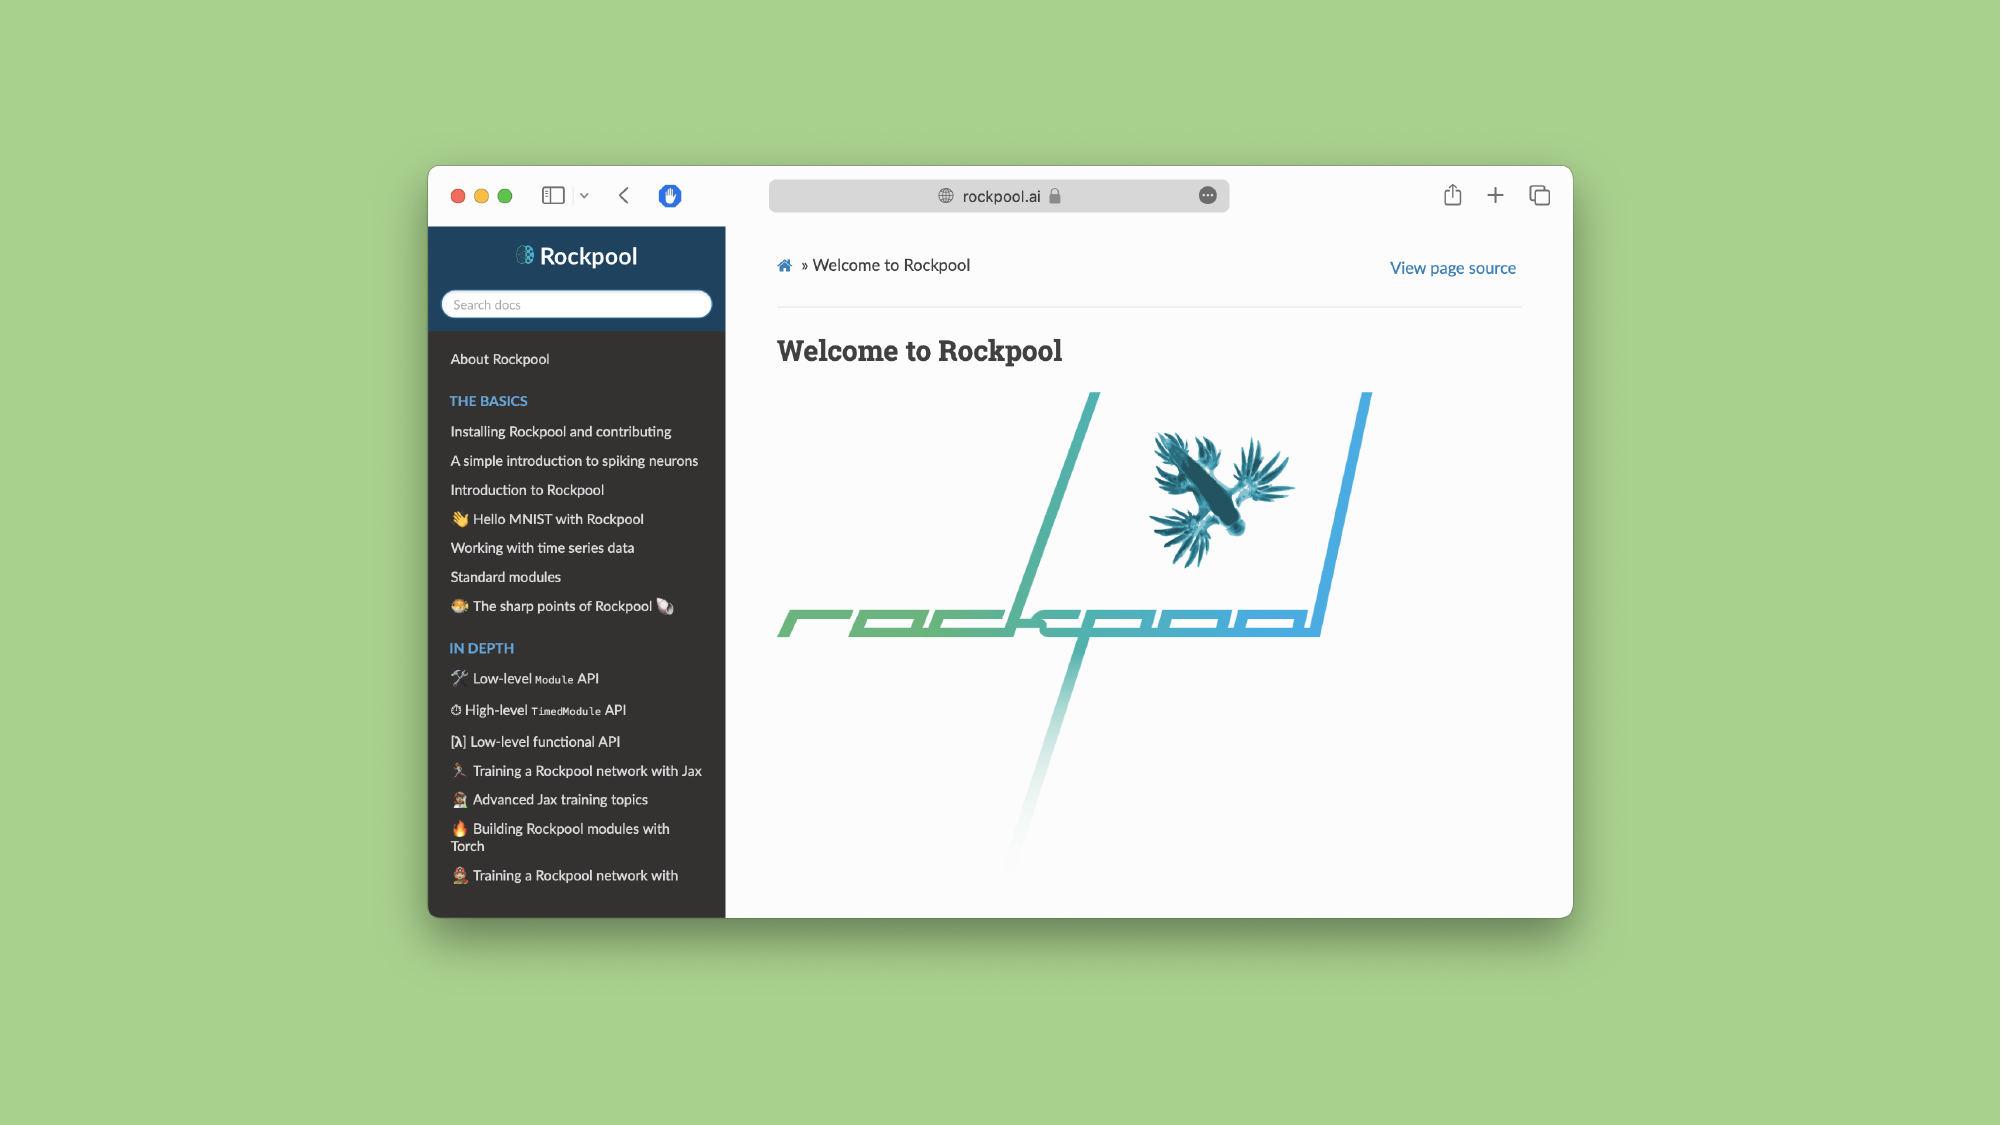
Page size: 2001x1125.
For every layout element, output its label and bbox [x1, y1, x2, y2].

picture [362, 121, 1638, 1004]
